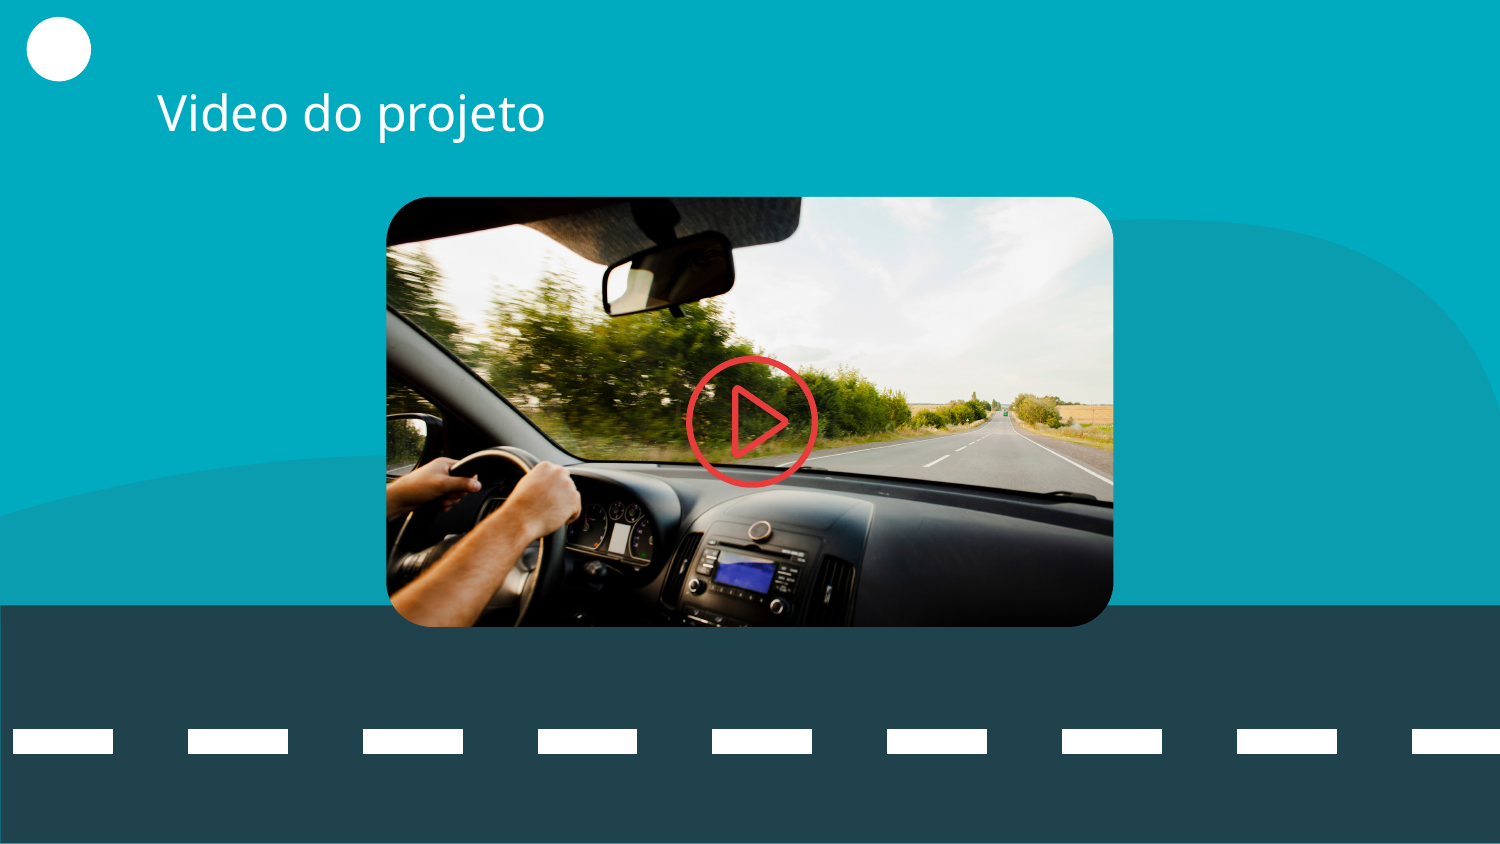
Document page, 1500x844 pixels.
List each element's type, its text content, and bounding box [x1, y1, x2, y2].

text_box [27, 17, 91, 81]
text_box [386, 196, 1114, 627]
title Video do projeto [142, 64, 1408, 158]
